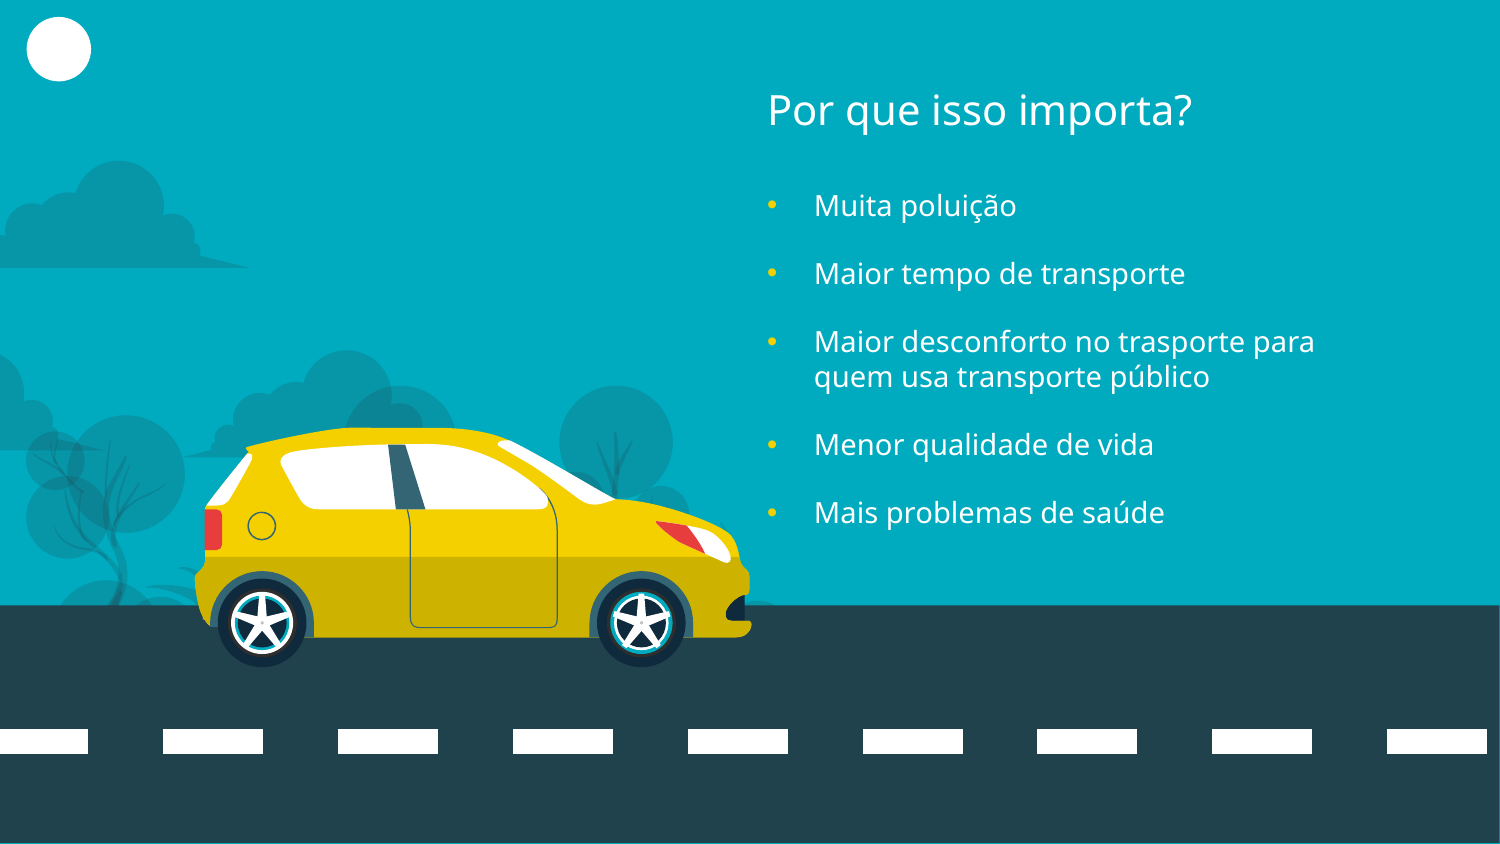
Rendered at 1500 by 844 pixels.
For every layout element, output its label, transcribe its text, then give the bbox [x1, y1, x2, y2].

title Por que isso importa? [752, 77, 1402, 141]
subtitle Muita poluição Maior tempo de transporte Maior desconforto no trasporte para quem usa transporte público Menor qualidade de vida Mais problemas de saúde [752, 171, 1367, 600]
text_box [194, 427, 752, 668]
text_box [27, 17, 91, 81]
